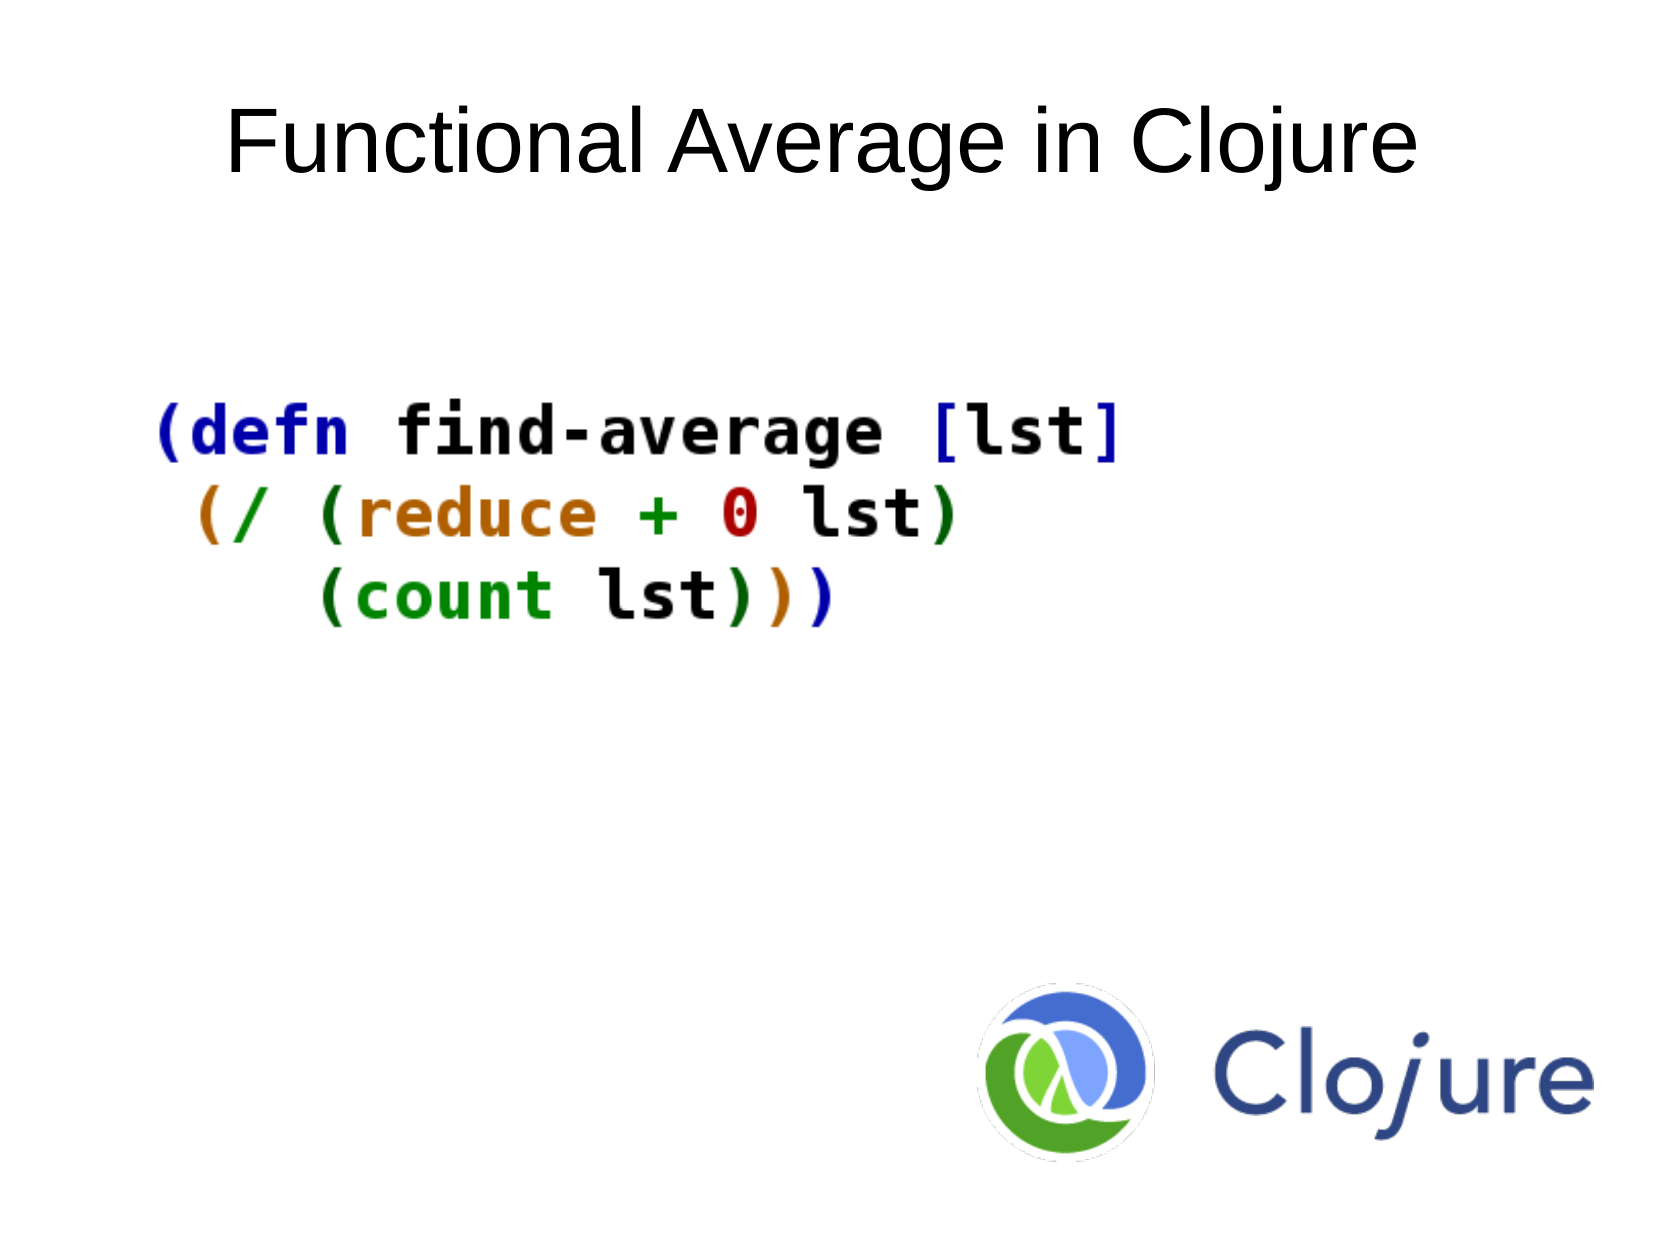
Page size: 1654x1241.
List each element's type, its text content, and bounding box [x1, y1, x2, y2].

picture [150, 393, 1127, 646]
picture [975, 981, 1594, 1163]
title Functional Average in Clojure [75, 56, 1571, 226]
